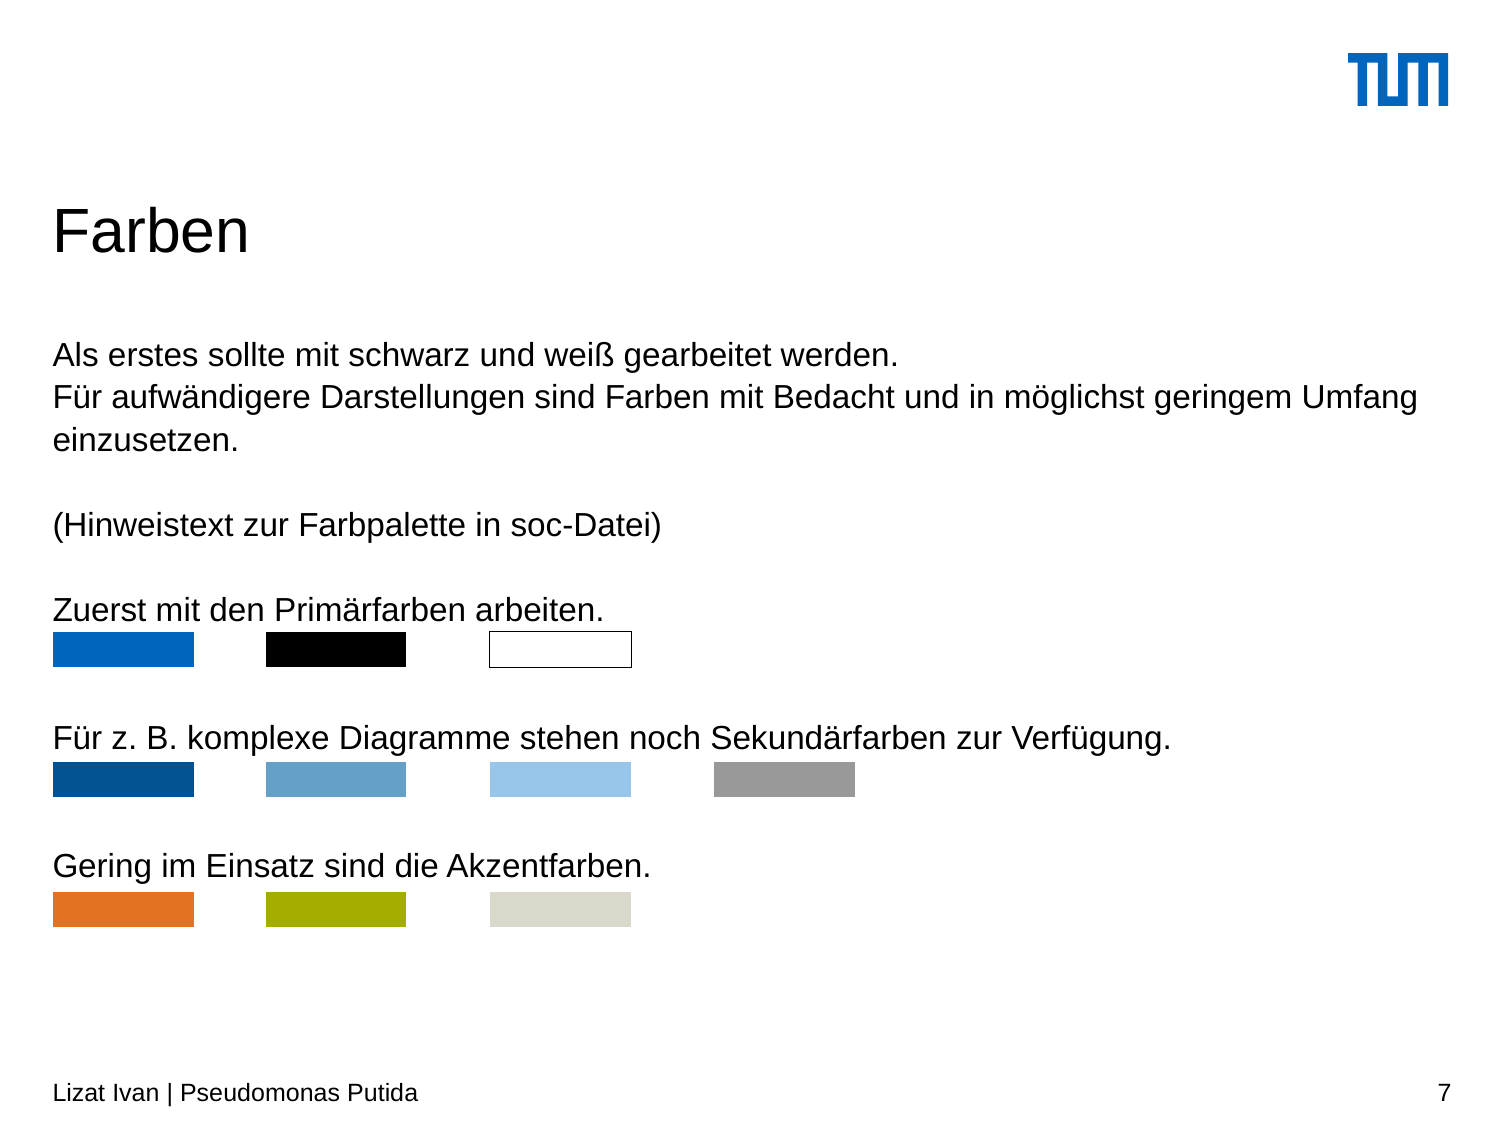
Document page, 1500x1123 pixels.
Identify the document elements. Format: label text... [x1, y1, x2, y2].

text_box [52, 761, 195, 798]
text_box [265, 631, 407, 668]
list Als erstes sollte mit schwarz und weiß gearbeitet werden. Für aufwändigere Darstellungen sind Farben mit Bedacht und in möglichst geringem Umfang einzusetzen. (Hinweistext zur Farbpalette in soc-Datei) Zuerst mit den Primärfarben arbeiten. Für z. B. komplexe Diagramme stehen noch Sekundärfarben zur Verfügung. Gering im Einsatz sind die Akzentfarben. [52, 330, 1453, 1105]
title Farben [52, 195, 1453, 266]
text_box [489, 761, 632, 798]
text_box [713, 761, 856, 798]
text_box [265, 761, 407, 798]
text_box [52, 631, 195, 668]
text_box [489, 631, 632, 668]
text_box [489, 891, 632, 928]
text_box [265, 891, 407, 928]
text_box [52, 891, 195, 928]
